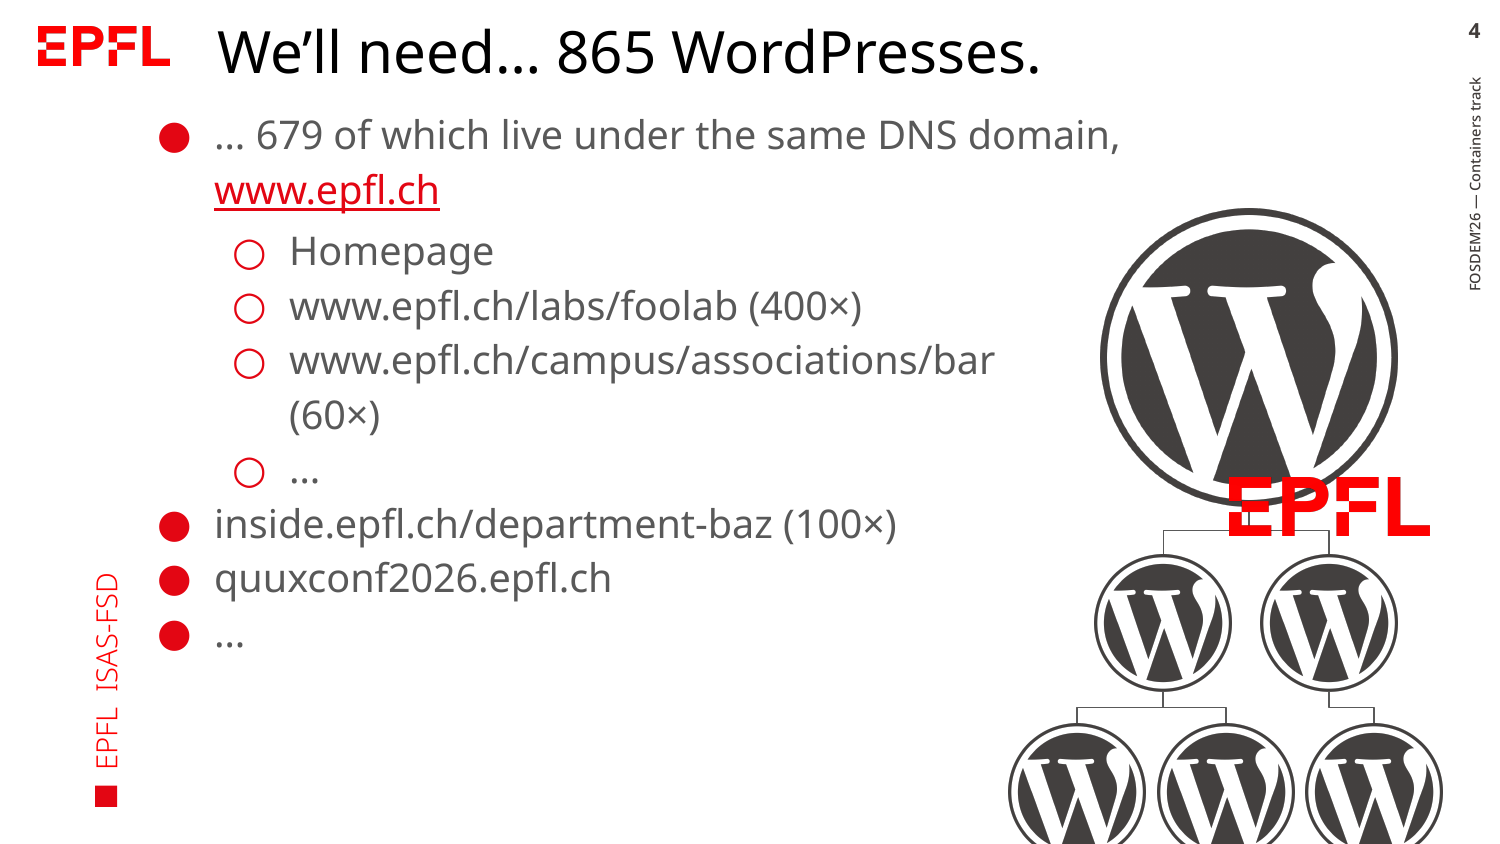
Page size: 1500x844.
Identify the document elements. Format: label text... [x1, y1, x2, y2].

list … 679 of which live under the same DNS domain, www.epfl.ch Homepage www.epfl.ch/labs/foolab (400×) www.epfl.ch/campus/associations/bar (60×) … inside.epfl.ch/department-baz (100×) quuxconf2026.epfl.ch … [124, 88, 1149, 713]
picture [1157, 723, 1295, 844]
picture [1008, 723, 1146, 844]
picture [38, 26, 170, 66]
picture [1260, 554, 1398, 692]
slide_number <number> [1415, 0, 1496, 65]
picture [1100, 208, 1430, 536]
title We’ll need… 865 WordPresses. [202, 0, 1449, 166]
picture [1094, 554, 1232, 692]
picture [1305, 723, 1443, 844]
